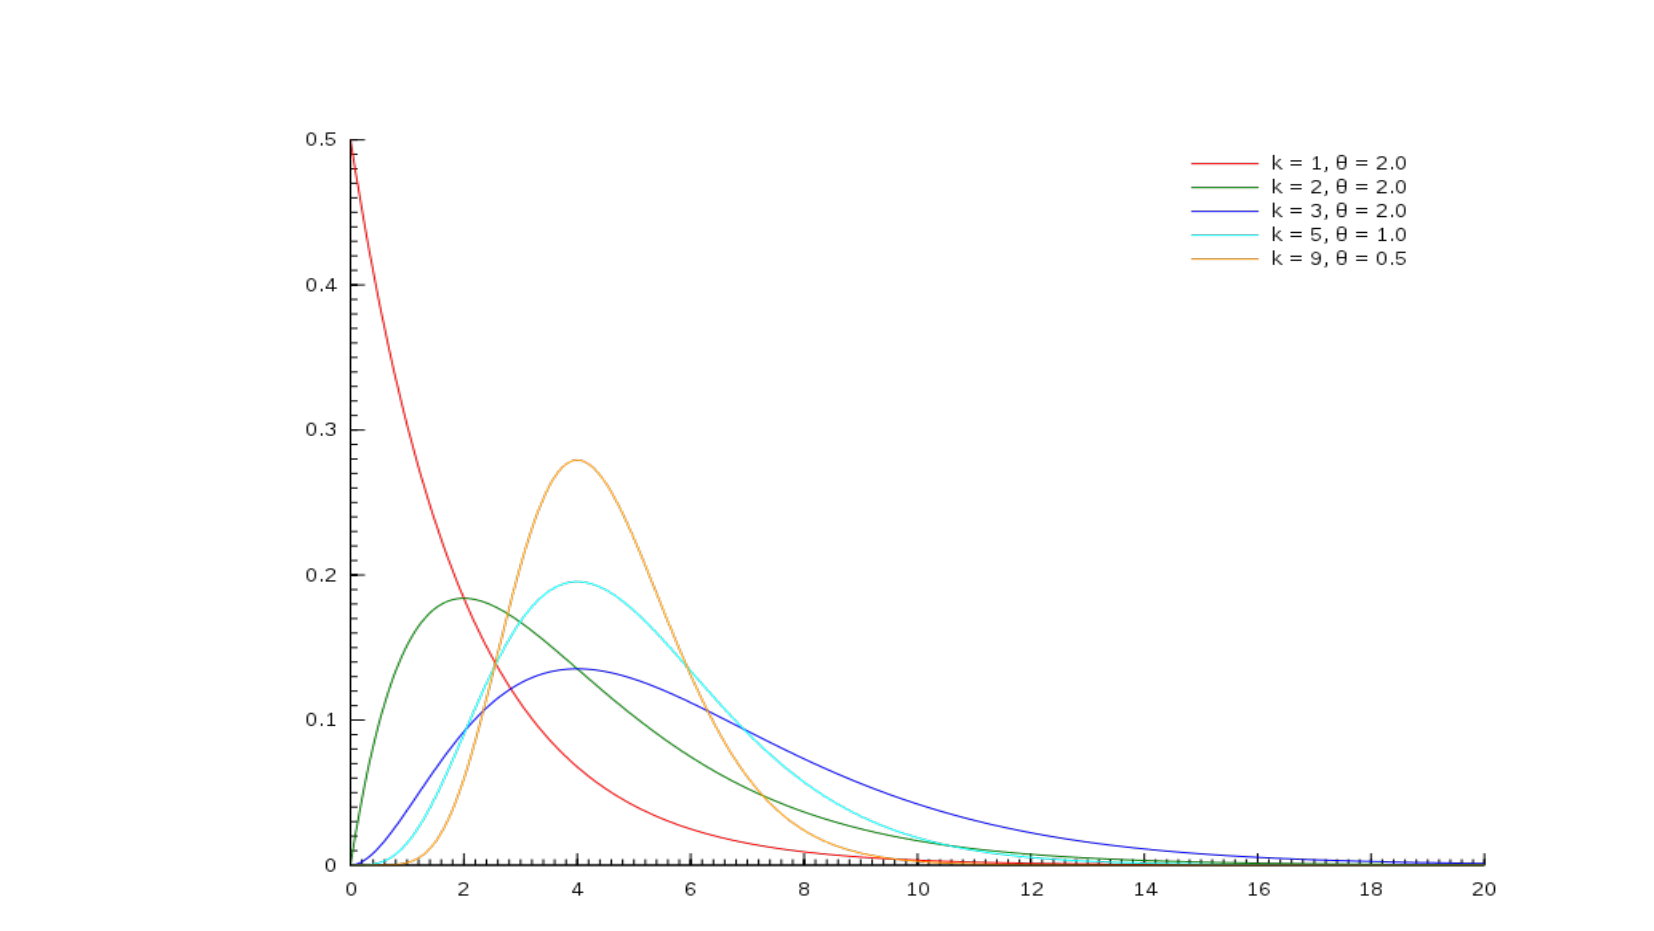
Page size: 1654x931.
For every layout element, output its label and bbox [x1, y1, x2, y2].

picture [238, 118, 1518, 913]
